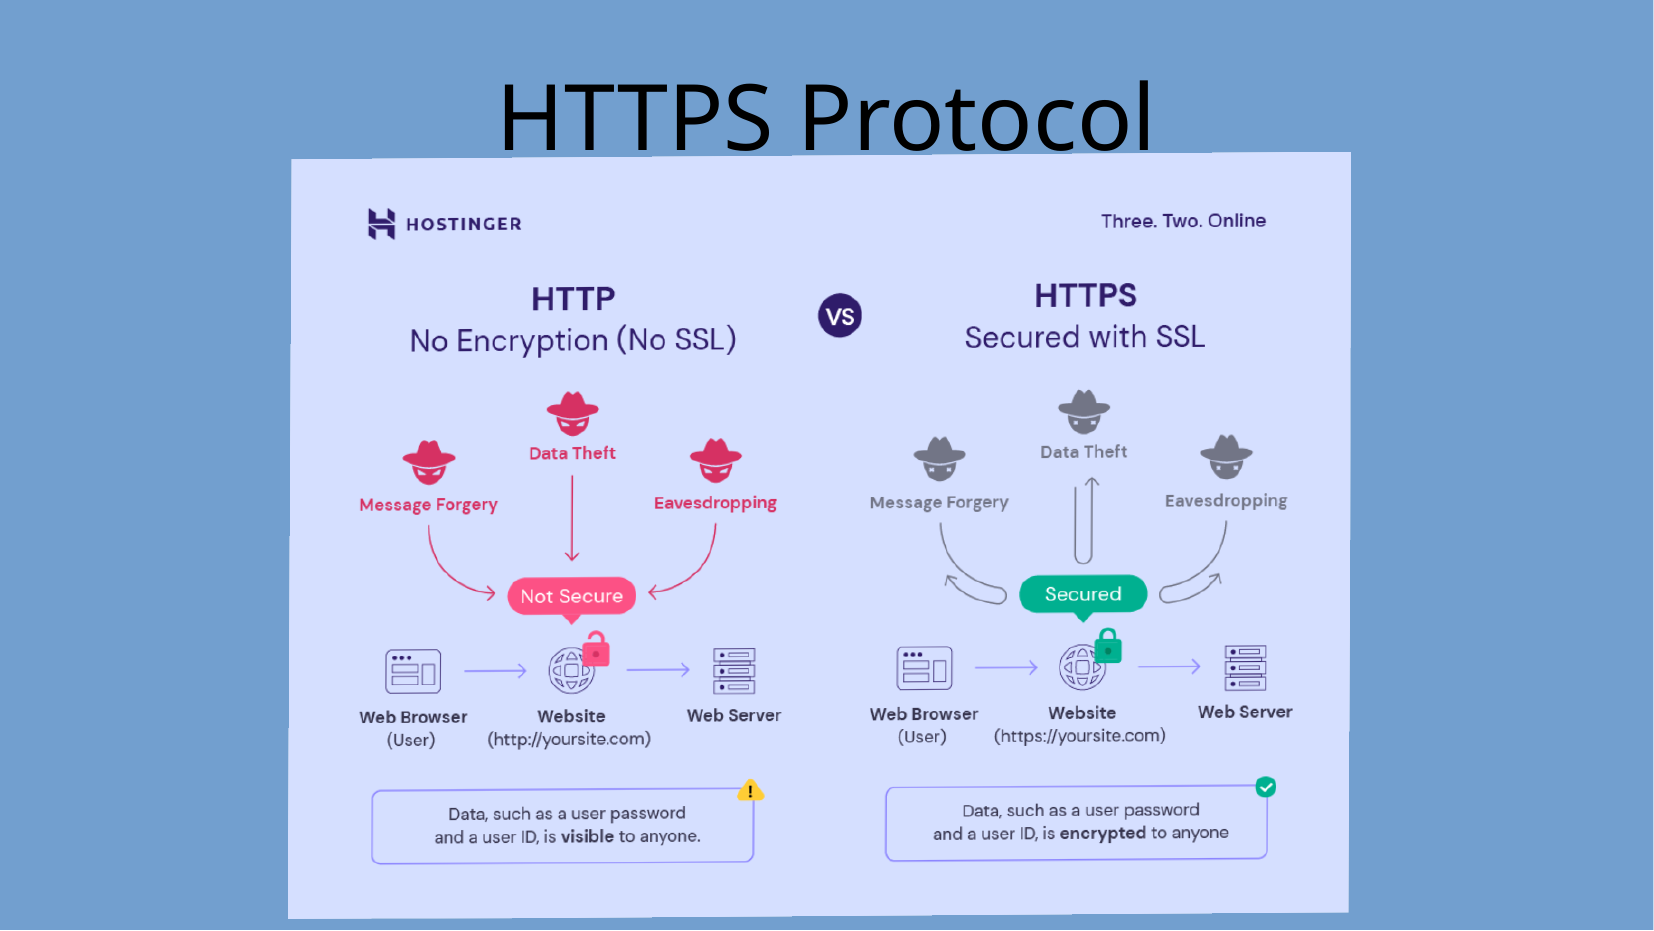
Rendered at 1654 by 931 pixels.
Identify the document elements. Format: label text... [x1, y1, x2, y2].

title HTTPS Protocol [82, 37, 1571, 193]
picture [287, 151, 1351, 919]
